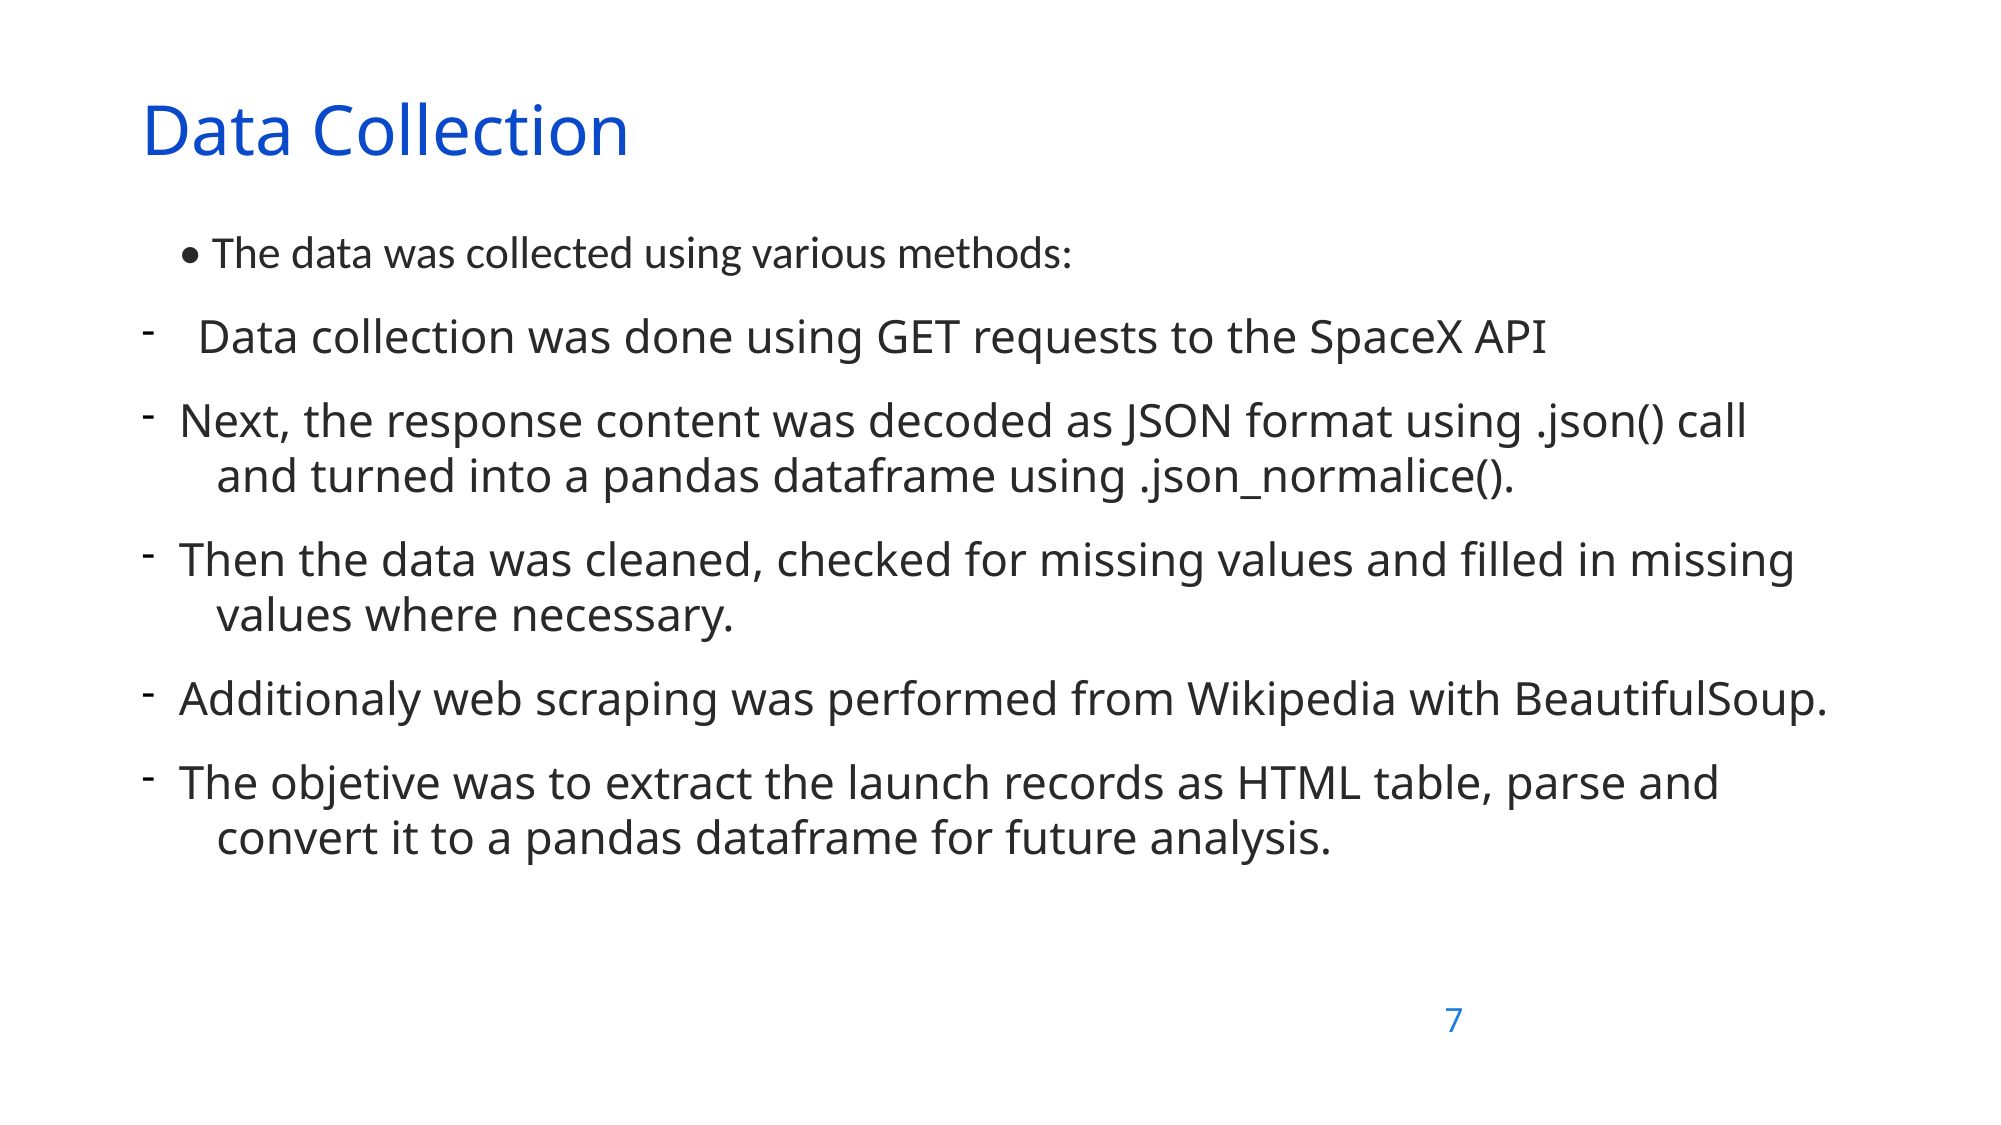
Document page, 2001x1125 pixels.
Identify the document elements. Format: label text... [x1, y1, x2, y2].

list • The data was collected using various methods: Data collection was done using GET requests to the SpaceX API Next, the response content was decoded as JSON format using .json() call and turned into a pandas dataframe using .json_normalice(). Then the data was cleaned, checked for missing values and filled in missing values where necessary. Additionaly web scraping was performed from Wikipedia with BeautifulSoup. The objetive was to extract the launch records as HTML table, parse and convert it to a pandas dataframe for future analysis. [126, 221, 1852, 935]
slide_number 7 [1429, 988, 1880, 1055]
text_box Data Collection [126, 88, 1852, 179]
